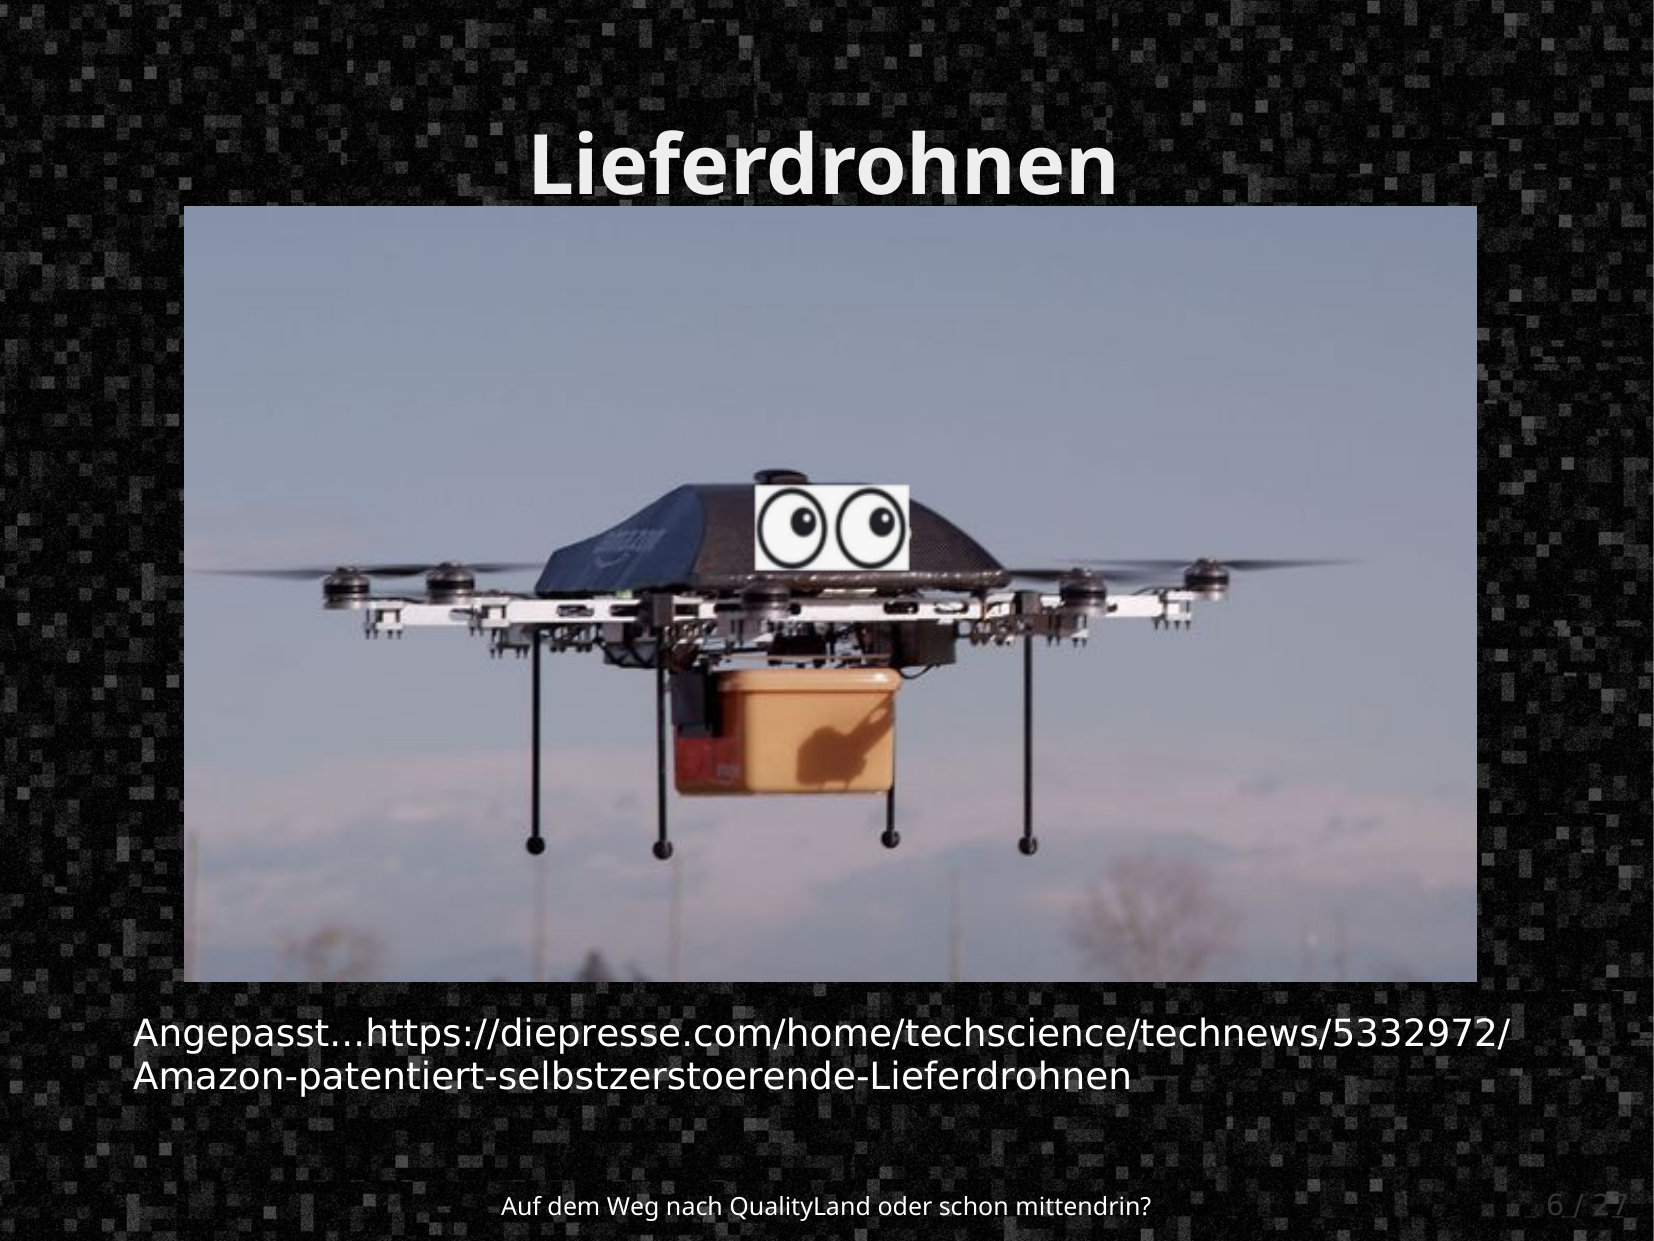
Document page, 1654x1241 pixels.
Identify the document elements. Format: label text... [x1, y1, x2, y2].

picture [0, 0, 1654, 1241]
title Lieferdrohnen [129, 107, 1518, 218]
text_box Angepasst...https://diepresse.com/home/techscience/technews/5332972/Amazon-patentiert-selbstzerstoerende-Lieferdrohnen [118, 1003, 1625, 1152]
